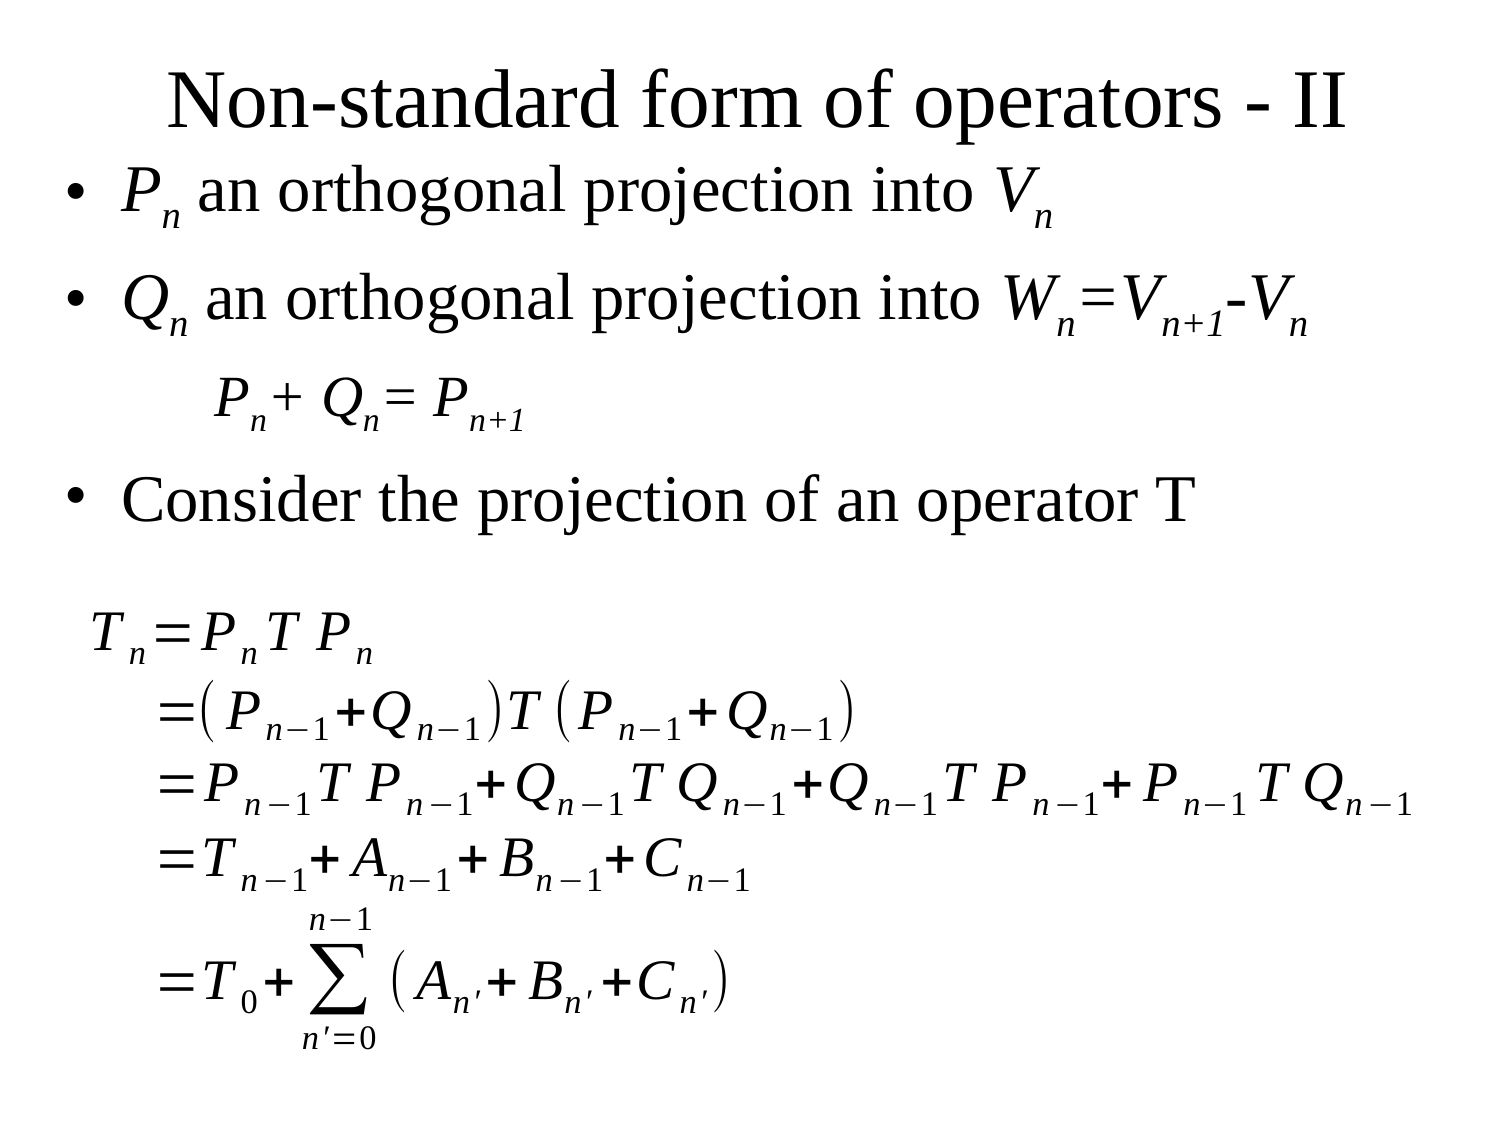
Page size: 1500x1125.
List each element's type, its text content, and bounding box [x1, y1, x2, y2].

list Pn an orthogonal projection into Vn Qn an orthogonal projection into Wn=Vn+1-Vn Pn+ Qn= Pn+1 Consider the projection of an operator T [50, 137, 1450, 813]
title Non-standard form of operators - II [62, 0, 1426, 137]
chart [75, 600, 1426, 1057]
